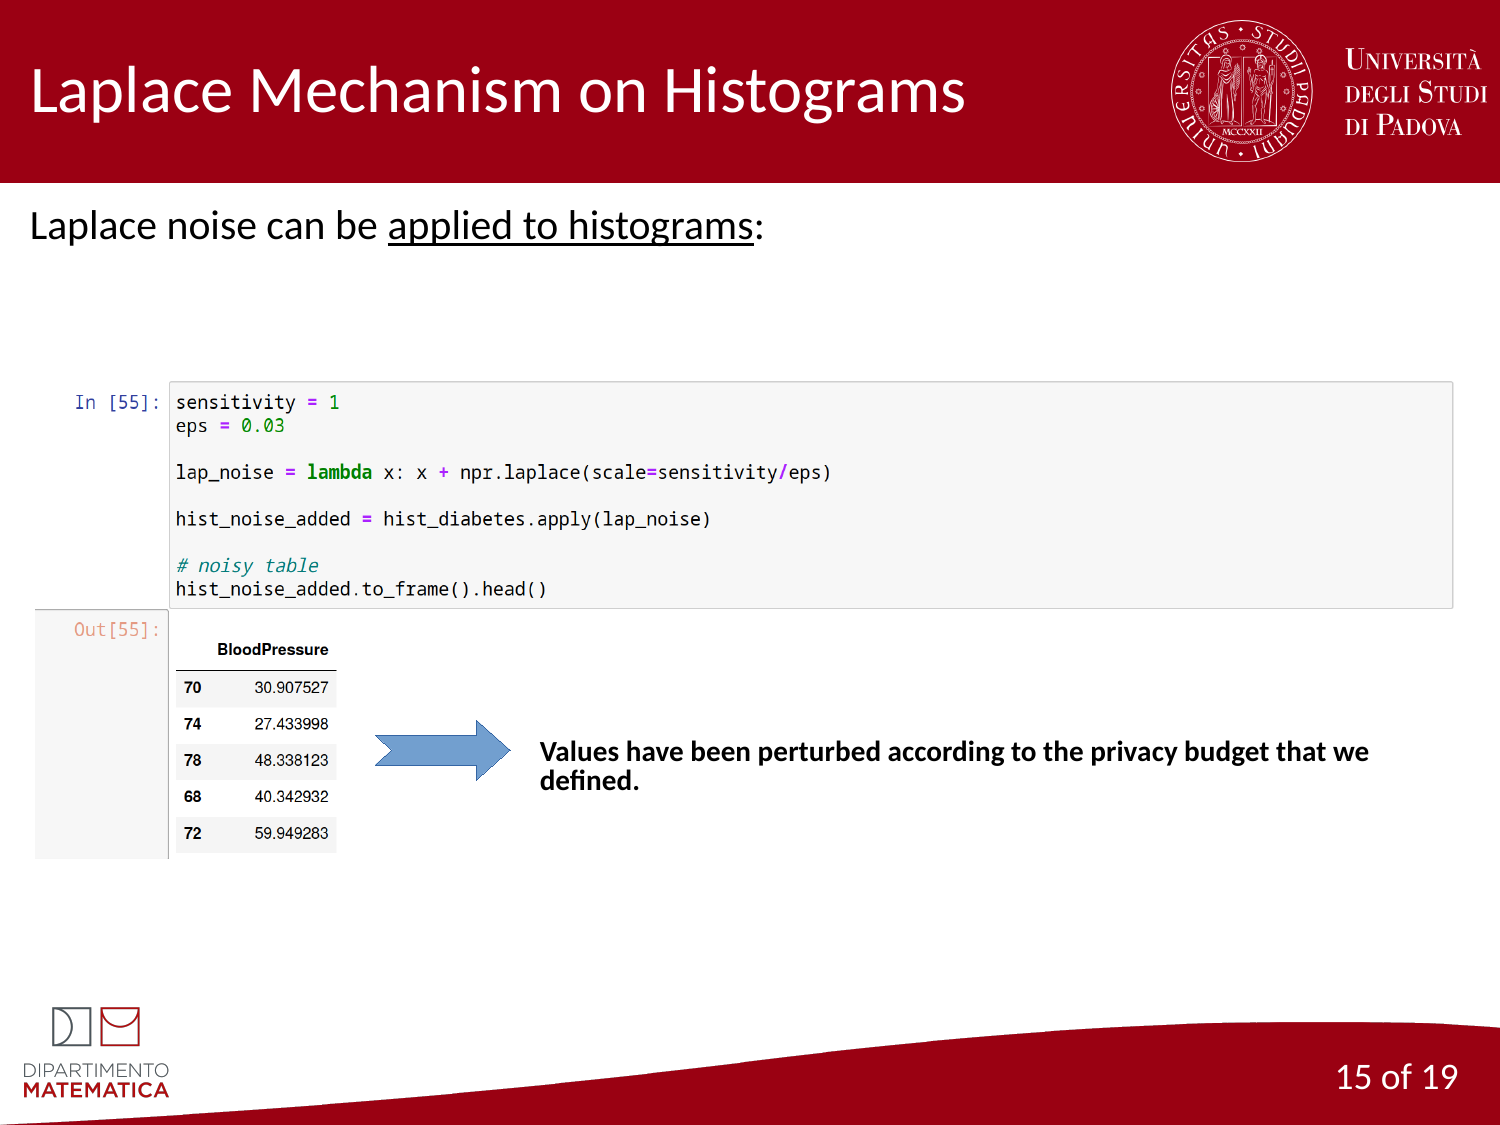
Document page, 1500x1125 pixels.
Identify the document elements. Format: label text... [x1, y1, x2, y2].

text_box [375, 720, 511, 781]
picture [35, 374, 1461, 859]
slide_number <number> of 19 [1136, 1044, 1474, 1104]
text_box Laplace noise can be applied to histograms: [15, 201, 1441, 292]
picture [1171, 20, 1487, 162]
picture [0, 1007, 1500, 1125]
text_box Values have been perturbed according to the privacy budget that we defined. [525, 731, 1486, 806]
title Laplace Mechanism on Histograms [0, 0, 1159, 183]
